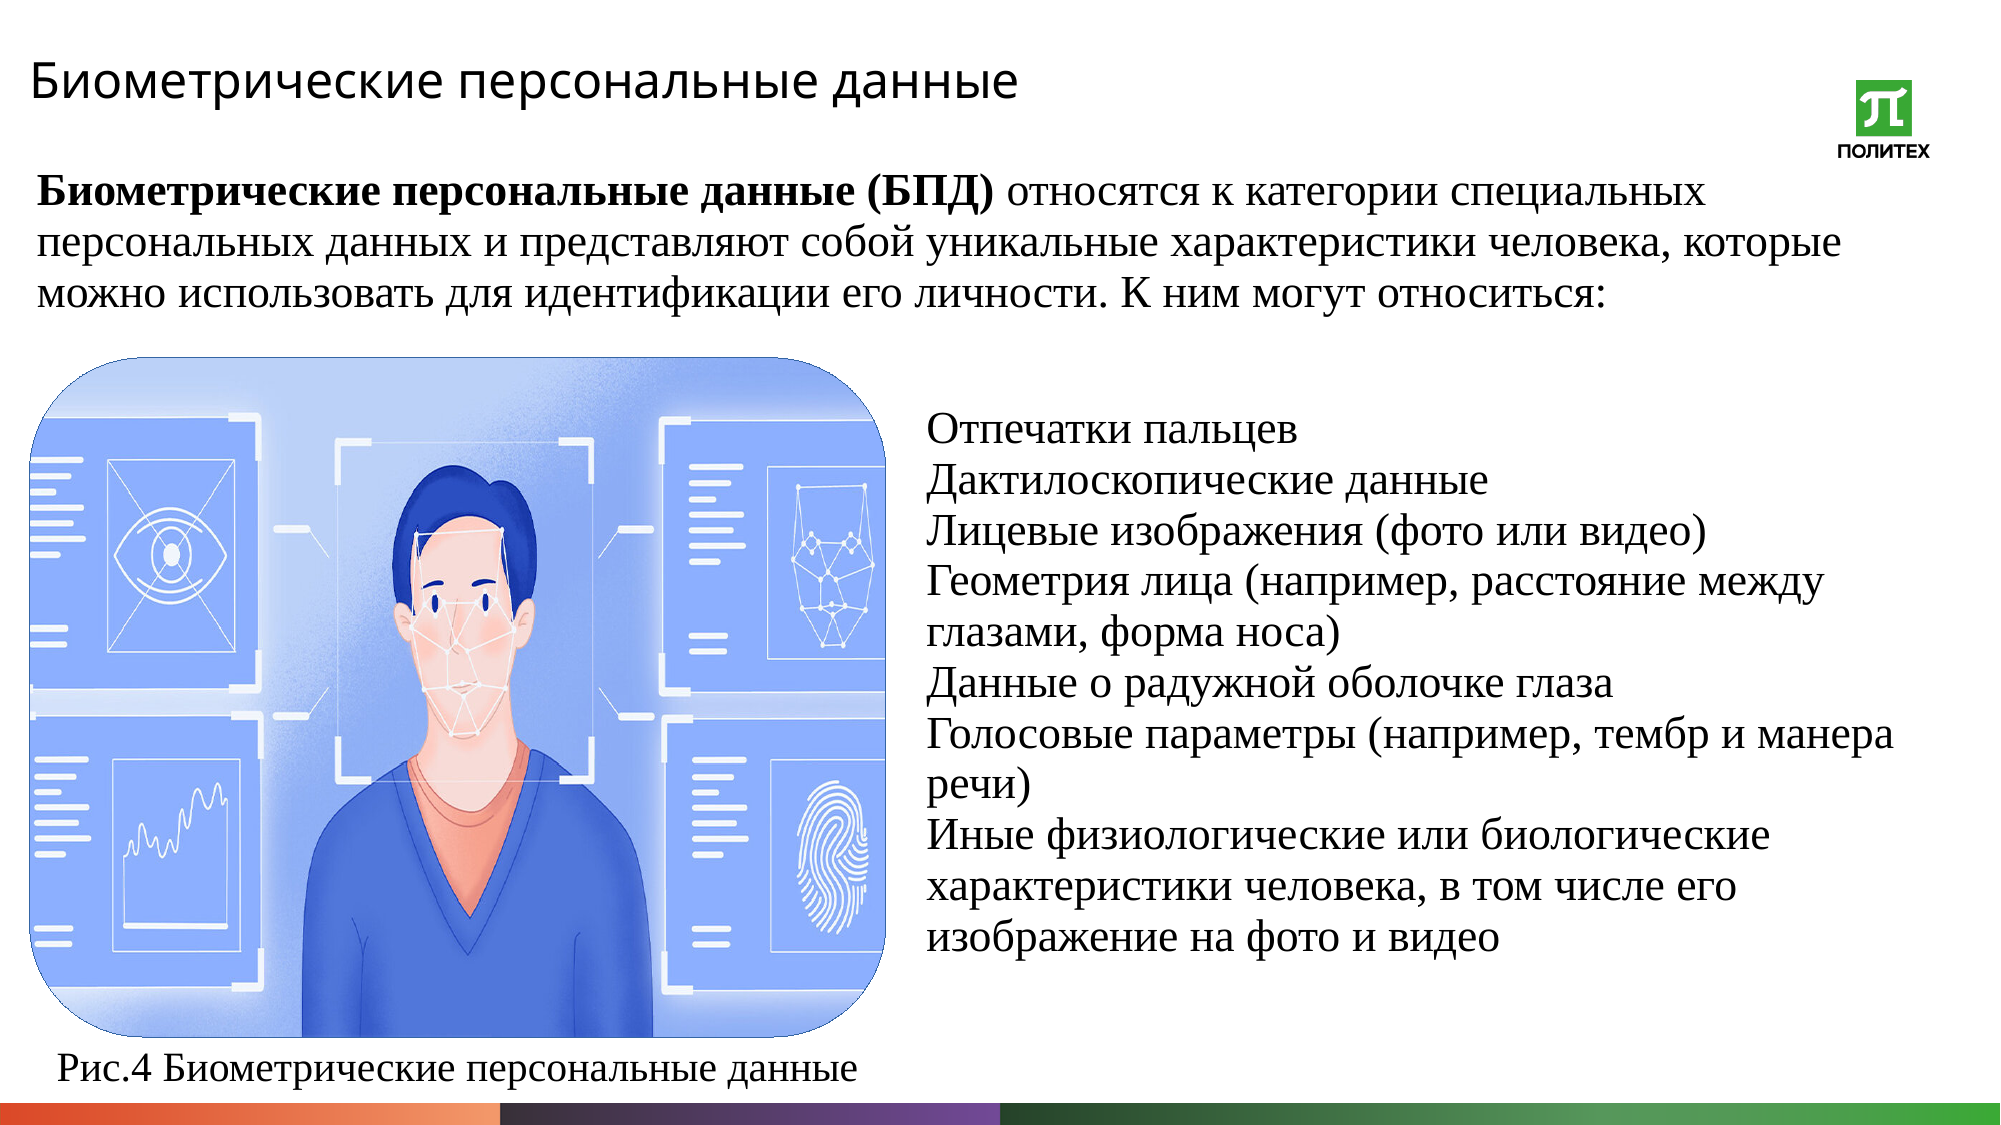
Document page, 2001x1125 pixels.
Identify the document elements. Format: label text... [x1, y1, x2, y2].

text_box [29, 357, 886, 1036]
picture [1838, 80, 1930, 157]
text_box Отпечатки пальцев Дактилоскопические данные Лицевые изображения (фото или видео) Геометрия лица (например, расстояние между глазами, форма носа) Данные о радужной оболочке глаза Голосовые параметры (например, тембр и манера речи) Иные физиологические или биологические характеристики человека, в том числе его изображение на фото и видео [911, 395, 1949, 969]
picture [0, 1103, 2000, 1125]
text_box Биометрические персональные данные (БПД) относятся к категории специальных персональных данных и представляют собой уникальные характеристики человека, которые можно использовать для идентификации его личности. К ним могут относиться: [22, 157, 1979, 325]
text_box Биометрические персональные данные [14, 48, 1718, 148]
text_box Рис.4 Биометрические персональные данные [41, 1036, 1046, 1103]
